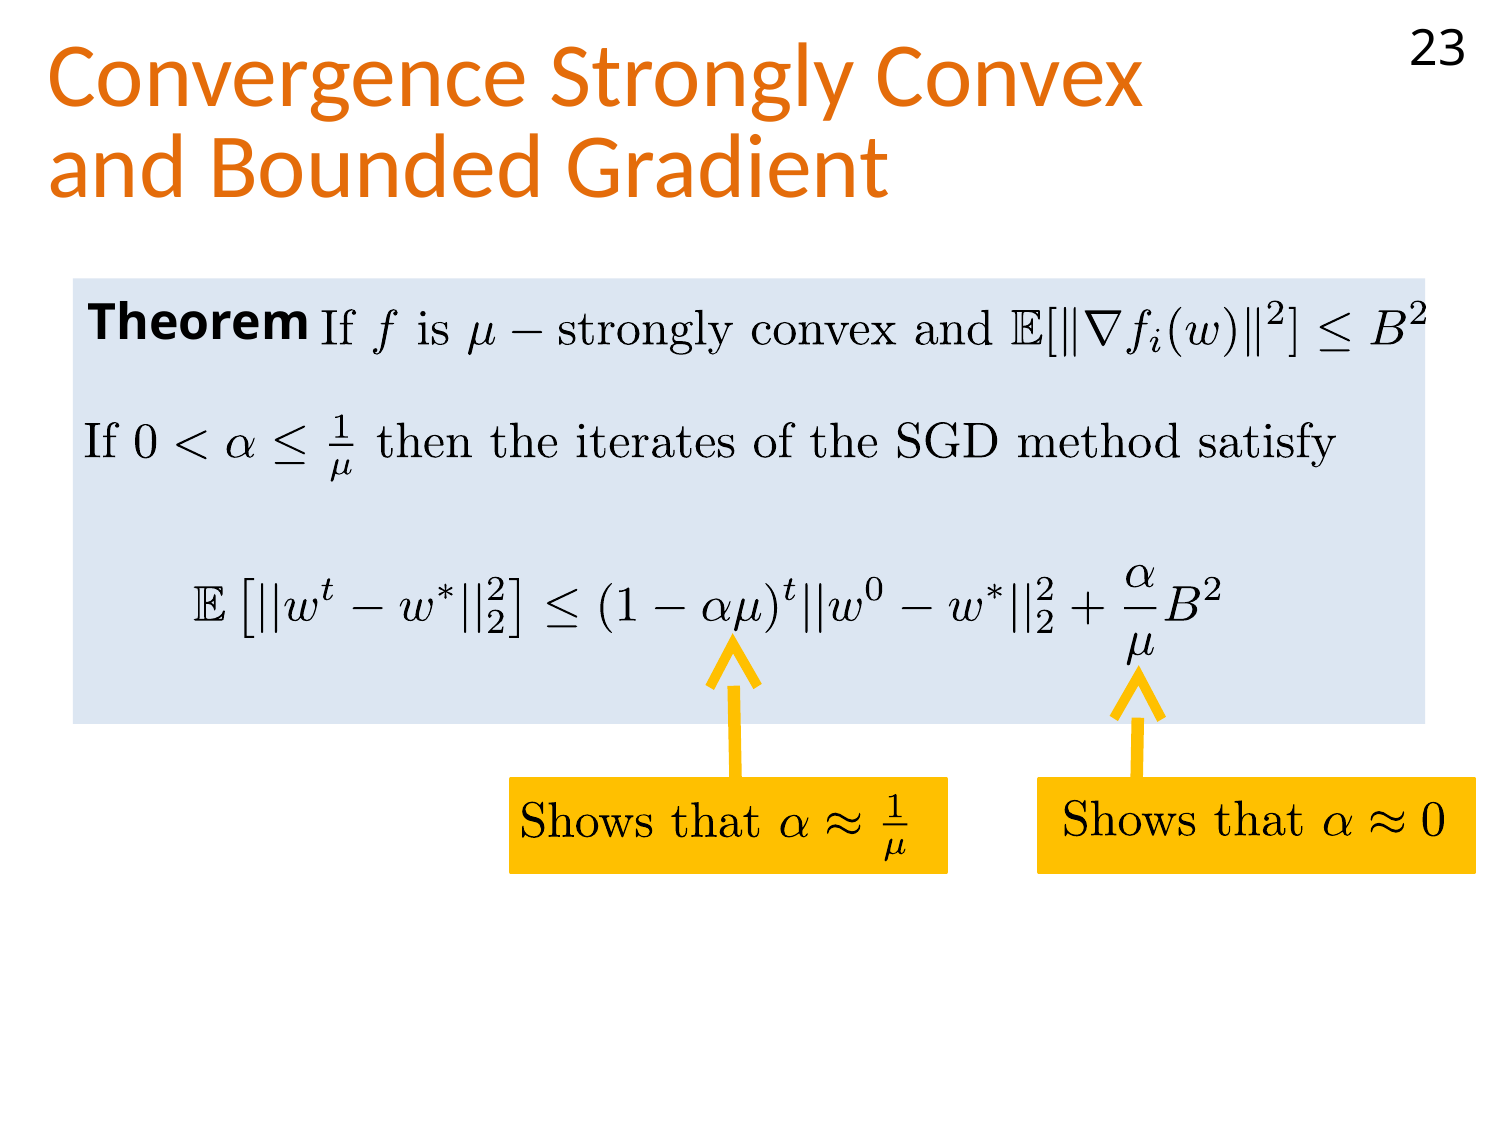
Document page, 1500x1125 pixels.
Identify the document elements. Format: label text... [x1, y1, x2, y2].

text_box Convergence Strongly Convex and Bounded Gradient [32, 29, 1276, 229]
text_box [321, 300, 1427, 357]
text_box [193, 564, 1221, 666]
text_box [84, 414, 1336, 482]
text_box [1039, 778, 1475, 873]
text_box [729, 656, 738, 664]
text_box Theorem [72, 278, 1426, 724]
text_box [511, 778, 947, 873]
